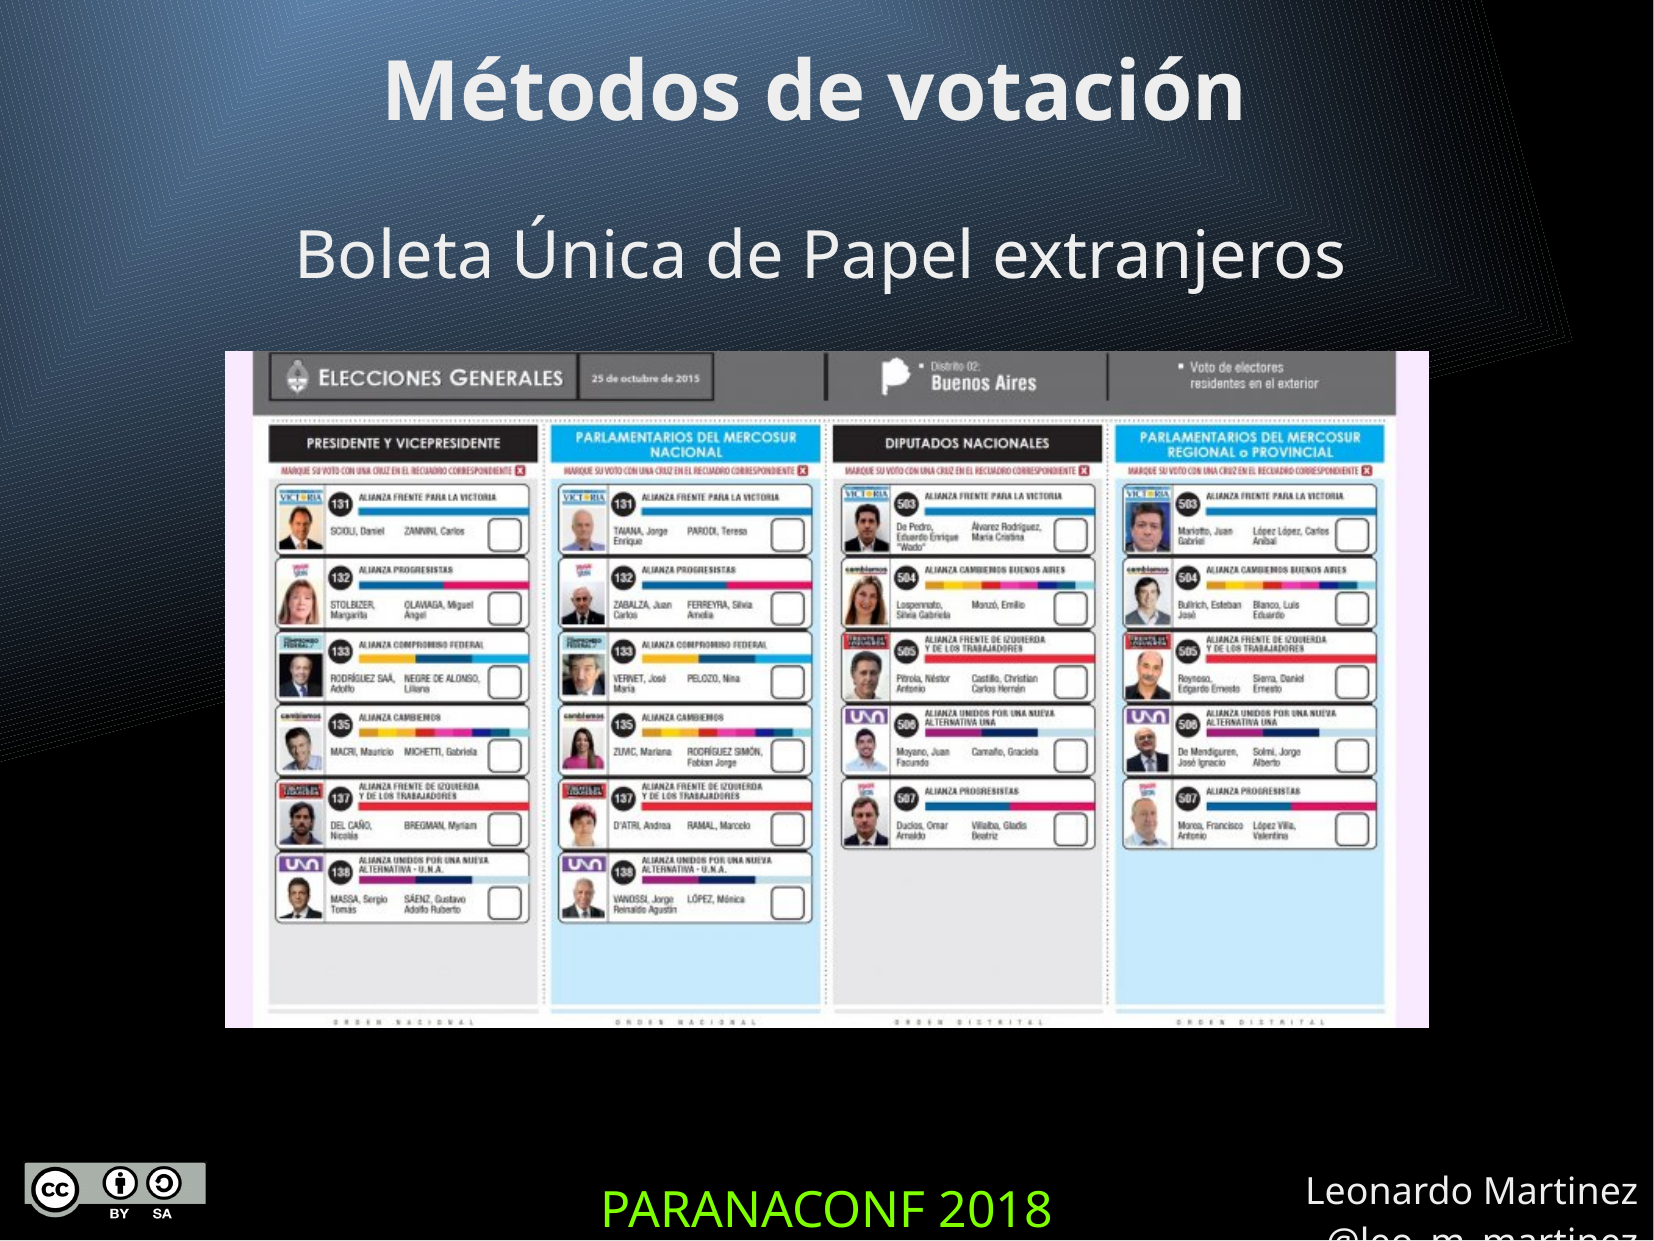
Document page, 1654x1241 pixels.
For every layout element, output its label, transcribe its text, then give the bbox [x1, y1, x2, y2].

title Boleta Única de Papel extranjeros [106, 209, 1536, 296]
picture [23, 1161, 207, 1222]
text_box Leonardo Martinez @leo_m_martinez [1204, 1157, 1654, 1241]
title PARANACONF 2018 [563, 1187, 1090, 1229]
title Métodos de votación [23, 29, 1607, 148]
picture [225, 351, 1429, 1028]
